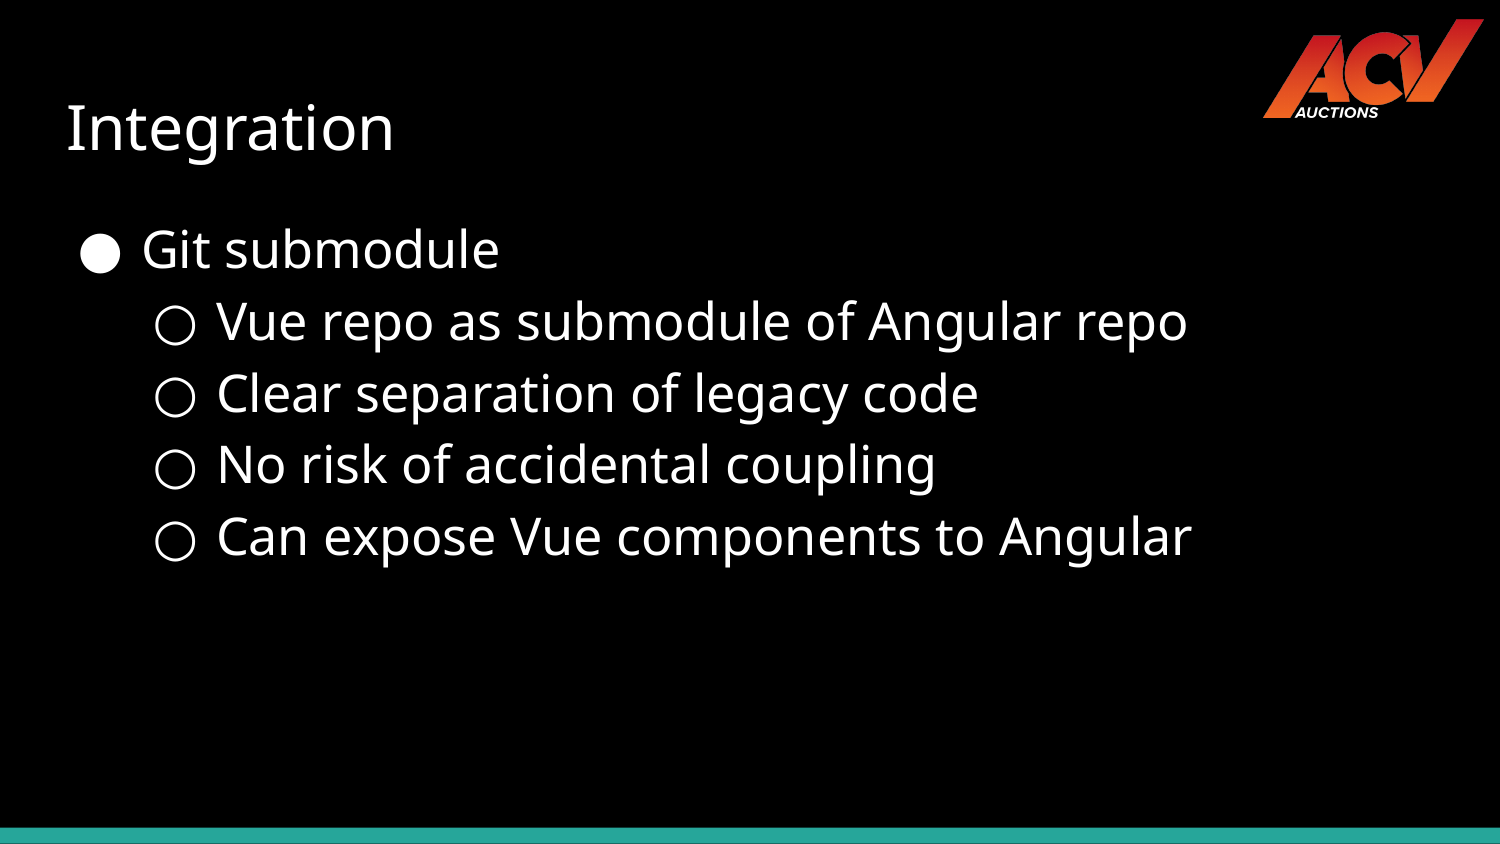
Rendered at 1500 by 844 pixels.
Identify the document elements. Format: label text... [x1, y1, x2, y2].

list Git submodule Vue repo as submodule of Angular repo Clear separation of legacy code No risk of accidental coupling Can expose Vue components to Angular [51, 192, 1212, 815]
title Integration [51, 72, 1449, 174]
picture [1262, 19, 1484, 118]
